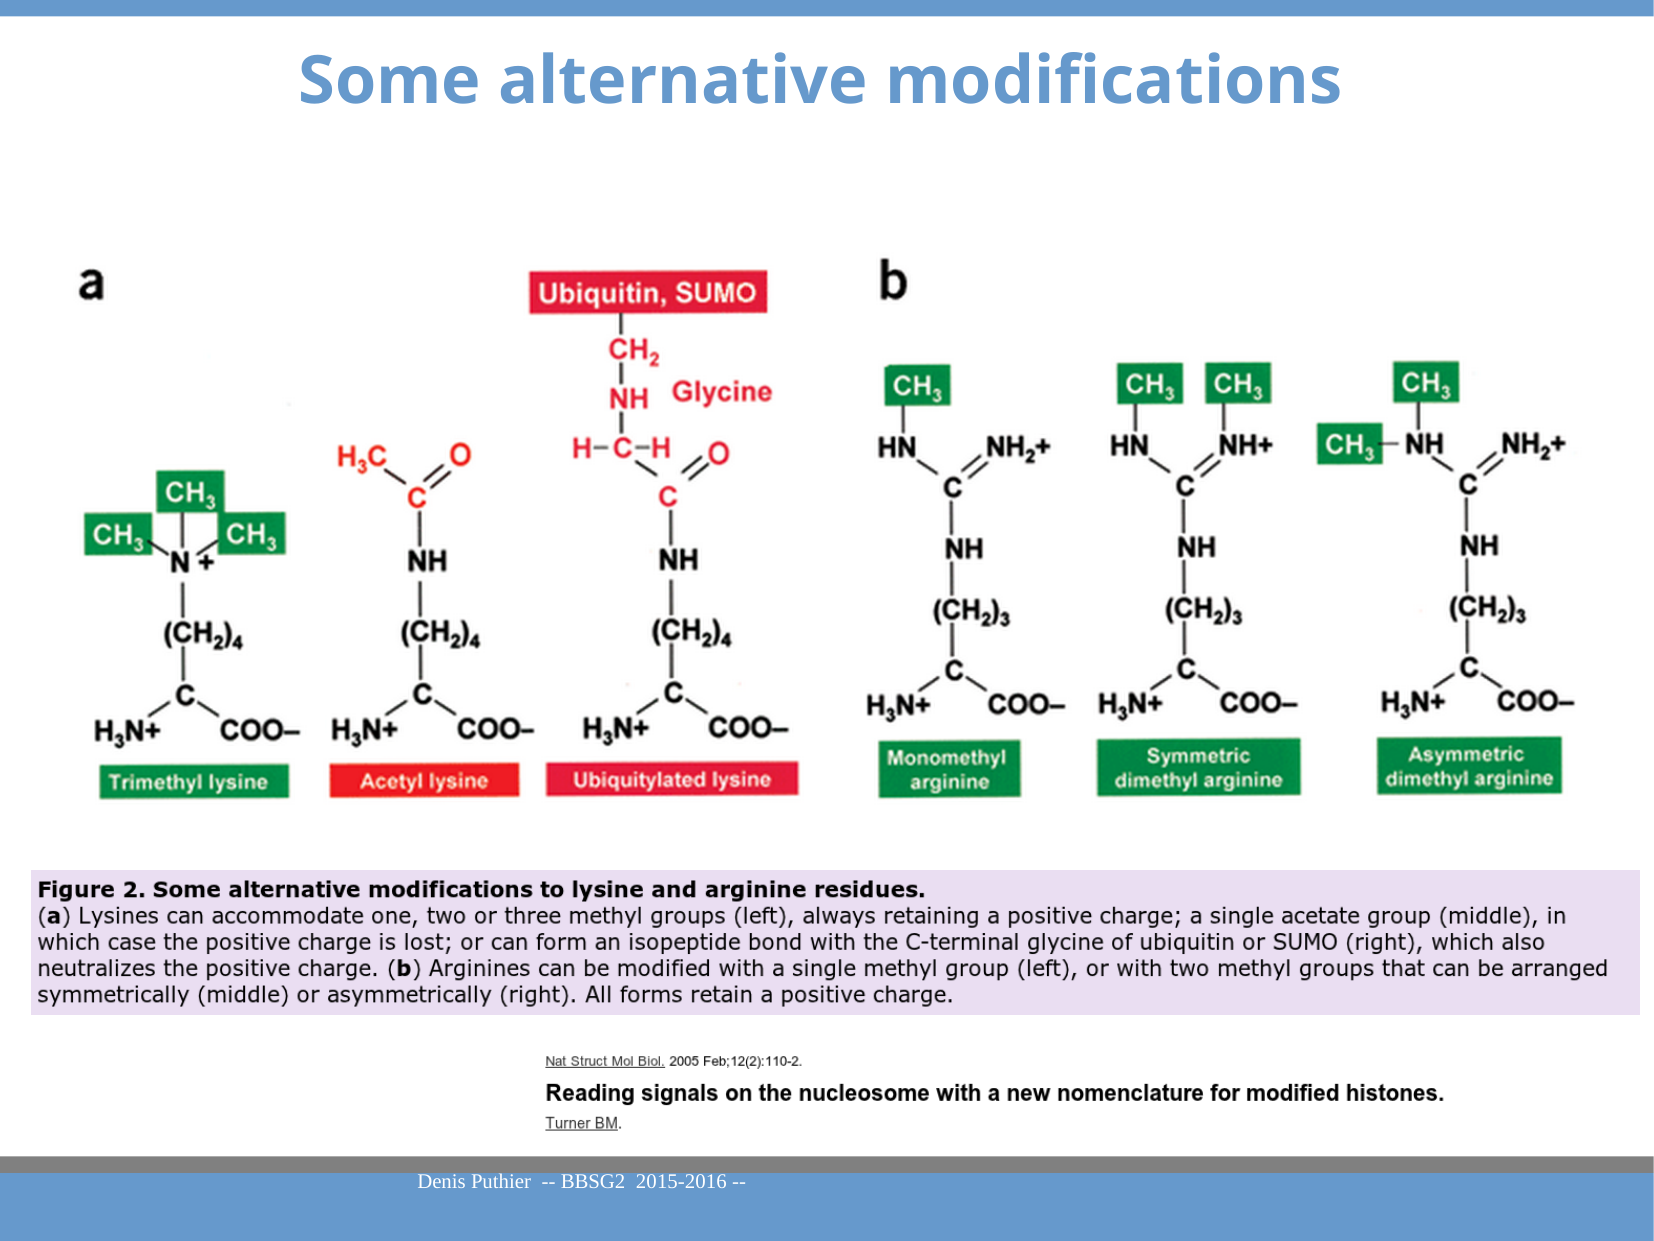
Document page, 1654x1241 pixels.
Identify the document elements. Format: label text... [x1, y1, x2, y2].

picture [536, 1052, 1456, 1137]
picture [31, 870, 1640, 1015]
picture [24, 220, 1613, 822]
title Some alternative modifications [76, 2, 1565, 154]
